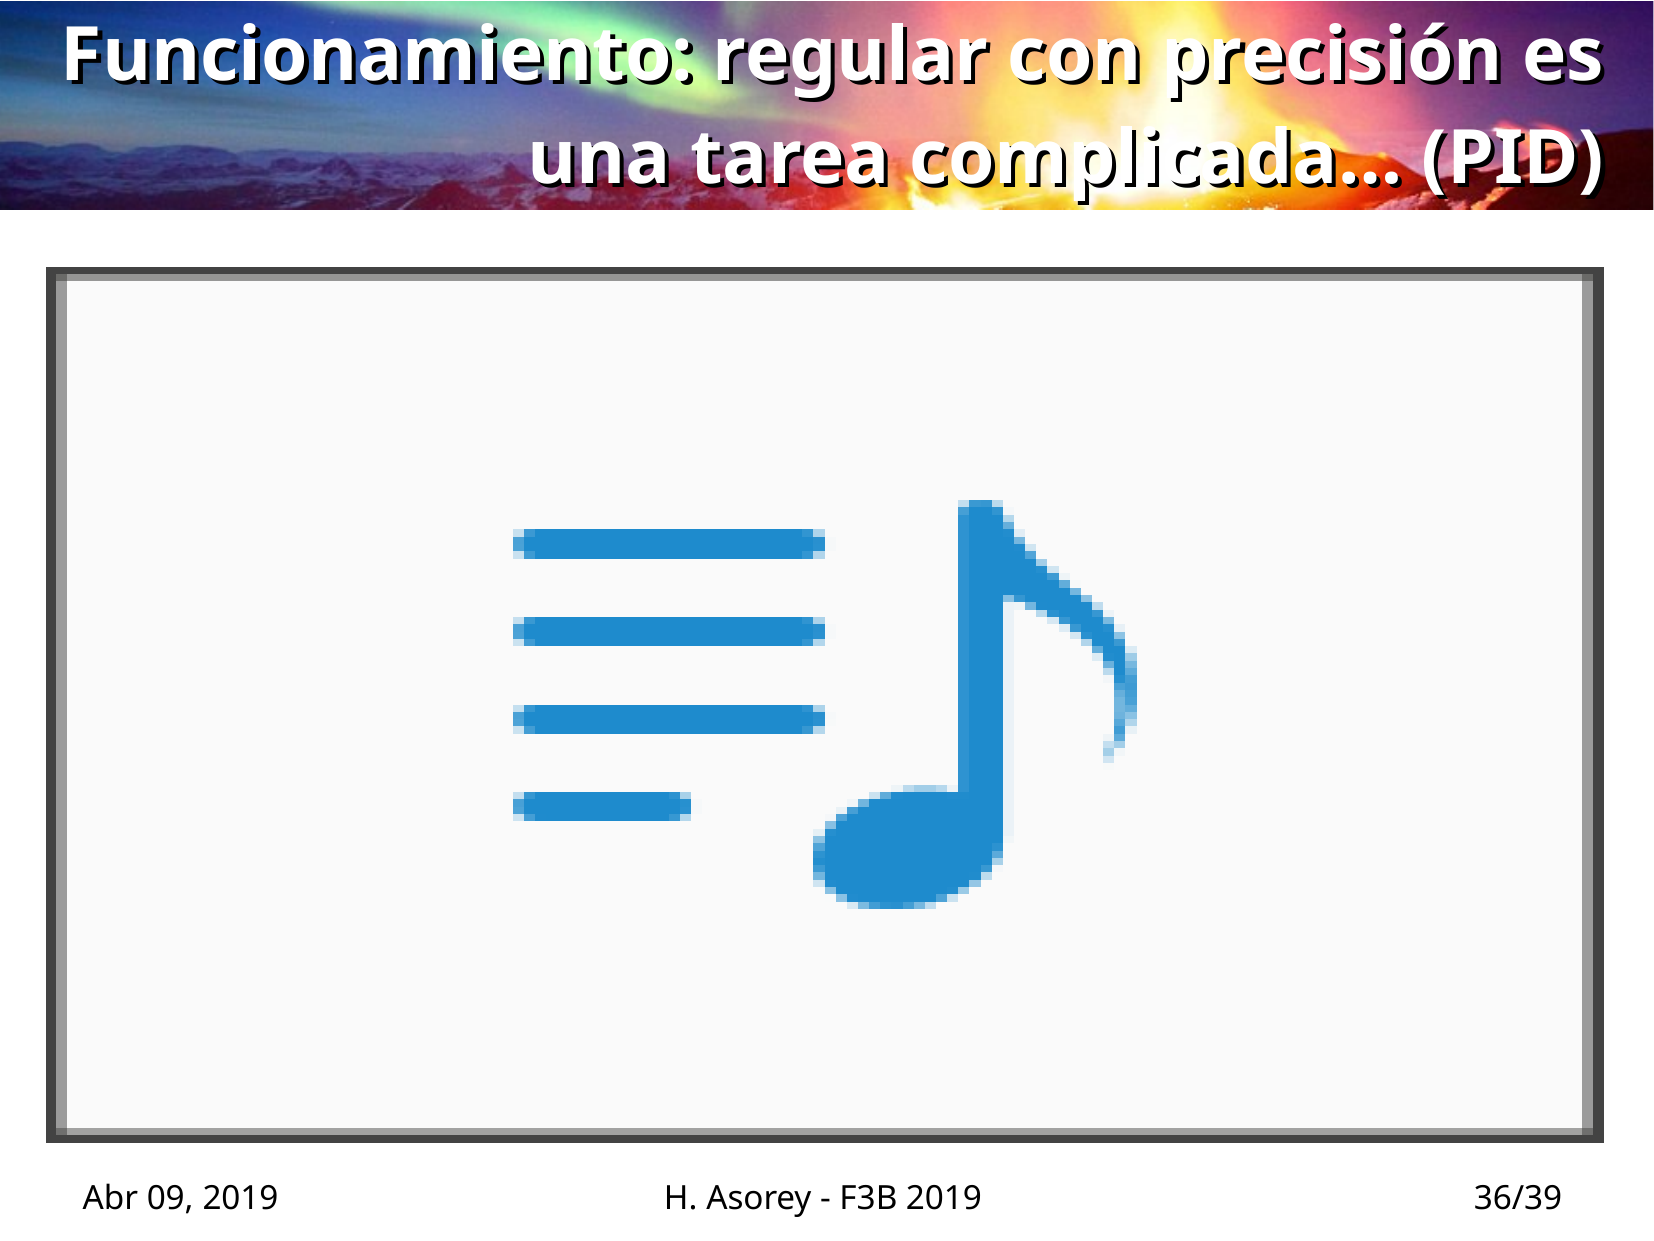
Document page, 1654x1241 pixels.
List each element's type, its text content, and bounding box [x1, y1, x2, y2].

picture [0, 1, 1654, 210]
title Funcionamiento: regular con precisión es una tarea complicada… (PID) [45, 11, 1606, 195]
text_box [45, 266, 1605, 1144]
